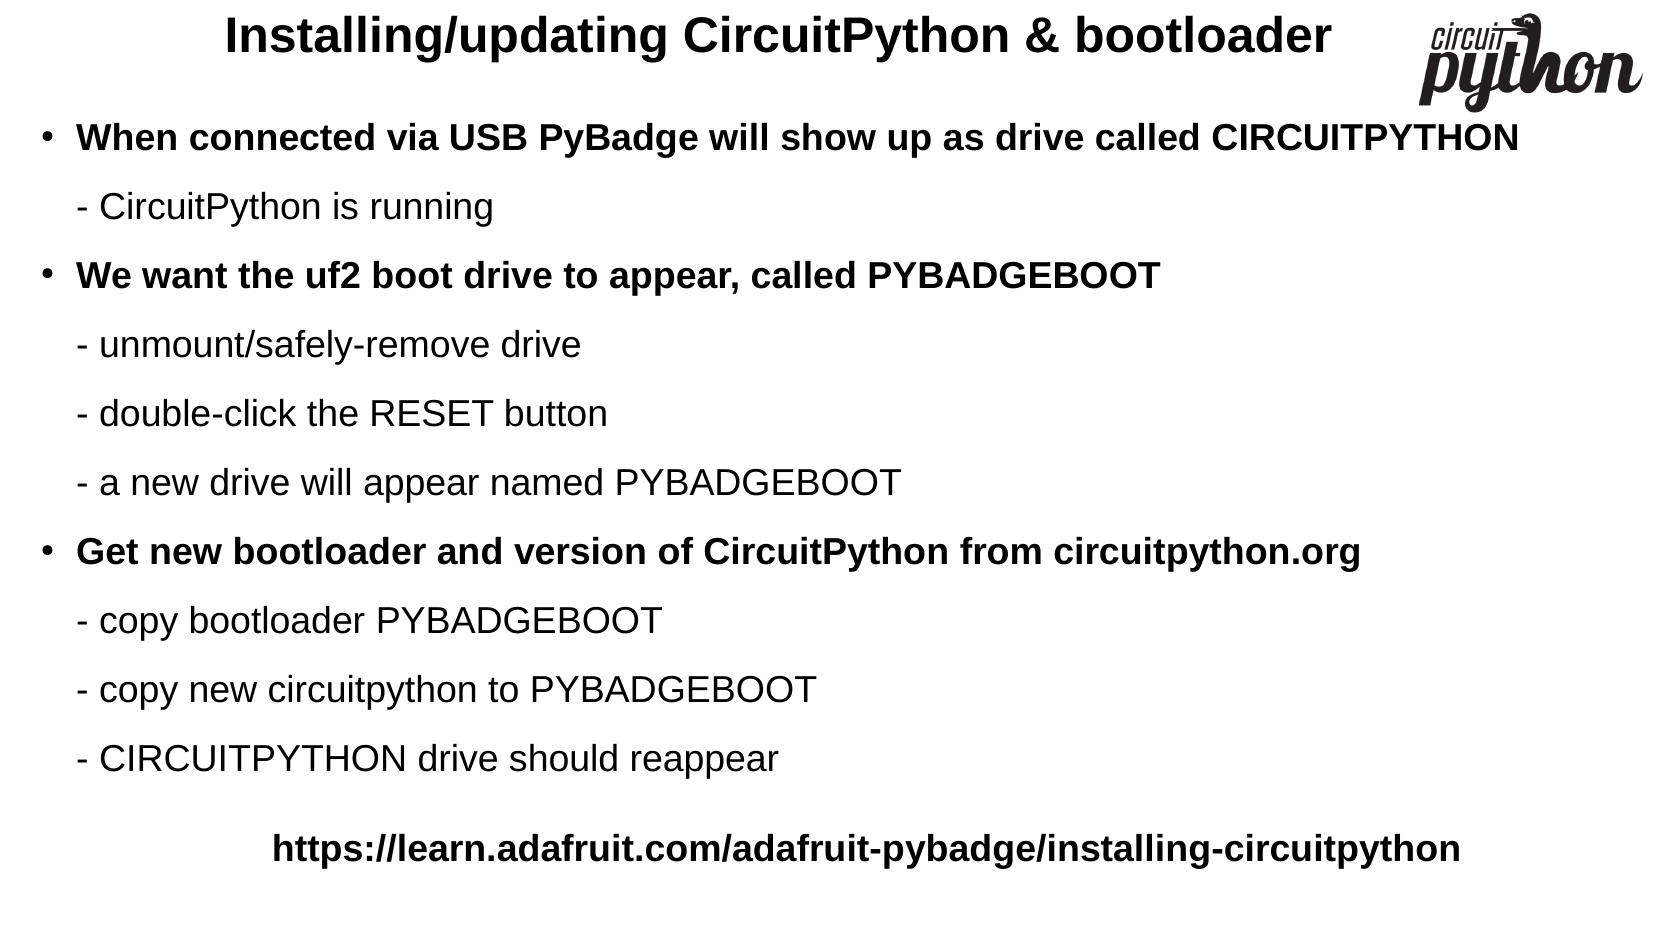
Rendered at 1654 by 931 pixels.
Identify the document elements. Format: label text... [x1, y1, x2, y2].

picture [1444, 10, 1643, 114]
text_box When connected via USB PyBadge will show up as drive called CIRCUITPYTHON - CircuitPython is running We want the uf2 boot drive to appear, called PYBADGEBOOT - unmount/safely-remove drive - double-click the RESET button - a new drive will appear named PYBADGEBOOT Get new bootloader and version of CircuitPython from circuitpython.org - copy bootloader PYBADGEBOOT - copy new circuitpython to PYBADGEBOOT - CIRCUITPYTHON drive should reappear [26, 108, 1632, 794]
text_box https://learn.adafruit.com/adafruit-pybadge/installing-circuitpython [257, 820, 1478, 878]
text_box Installing/updating CircuitPython & bootloader [209, 0, 1444, 108]
